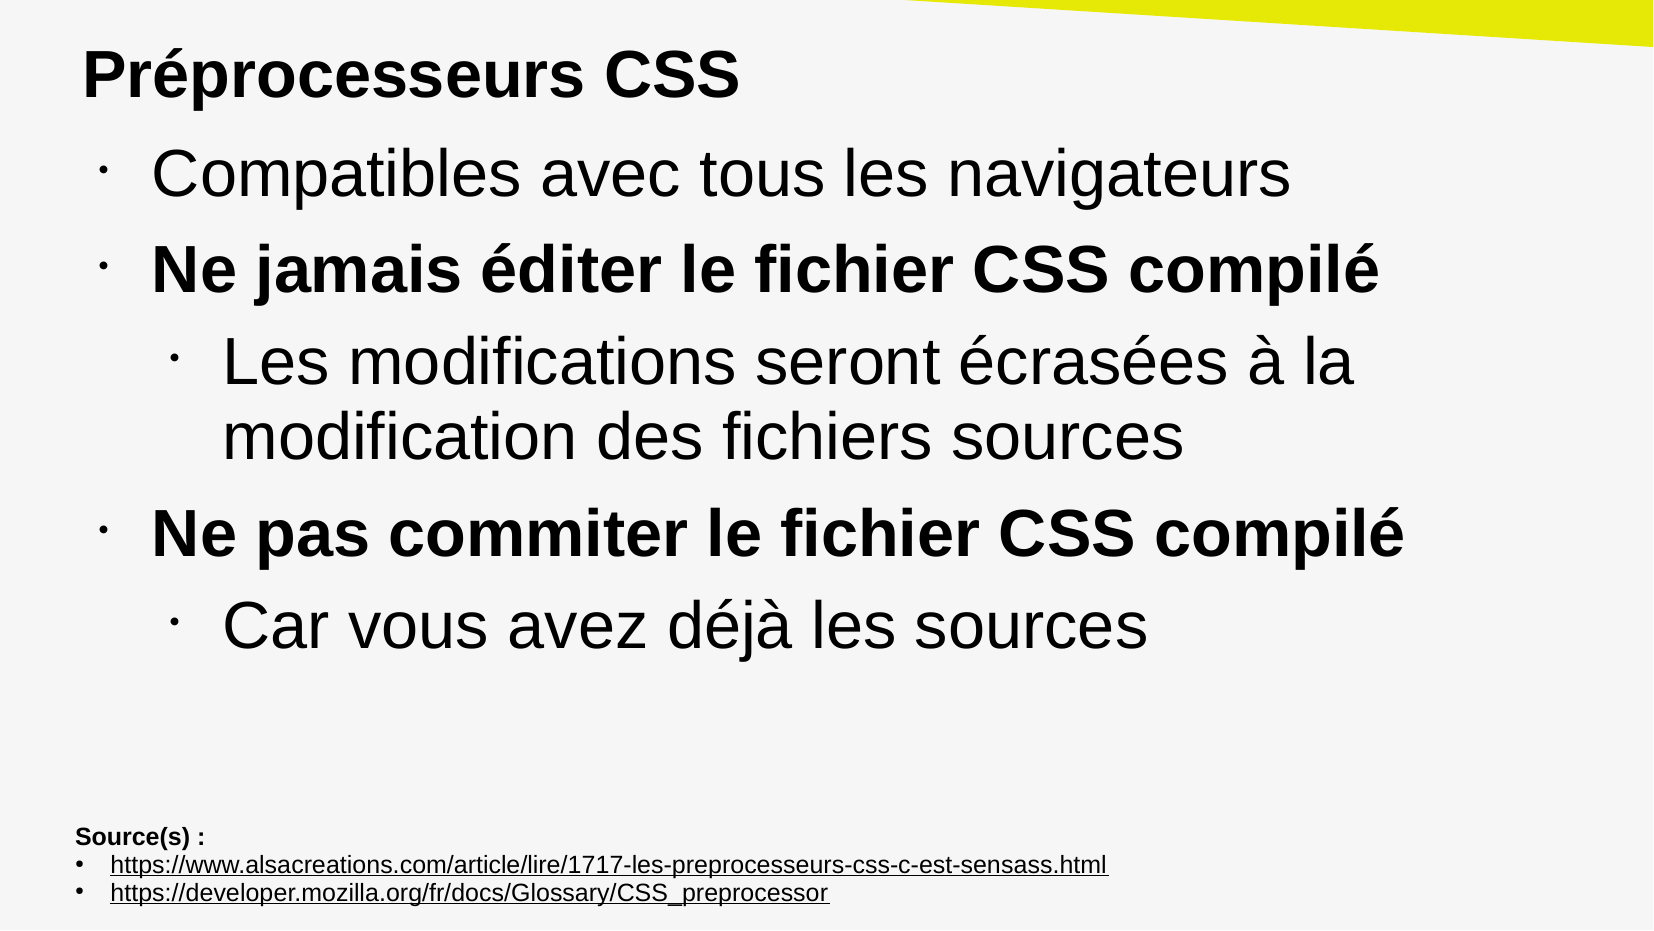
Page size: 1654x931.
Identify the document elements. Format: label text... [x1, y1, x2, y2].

text_box [904, 0, 1654, 48]
list Compatibles avec tous les navigateurs Ne jamais éditer le fichier CSS compilé Les modifications seront écrasées à la modification des fichiers sources Ne pas commiter le fichier CSS compilé Car vous avez déjà les sources [80, 135, 1620, 709]
title Préprocesseurs CSS [82, 37, 1571, 114]
text_box Source(s) : https://www.alsacreations.com/article/lire/1717-les-preprocesseurs-css-c-est-sensass.html https://developer.mozilla.org/fr/docs/Glossary/CSS_preprocessor [60, 815, 1546, 929]
